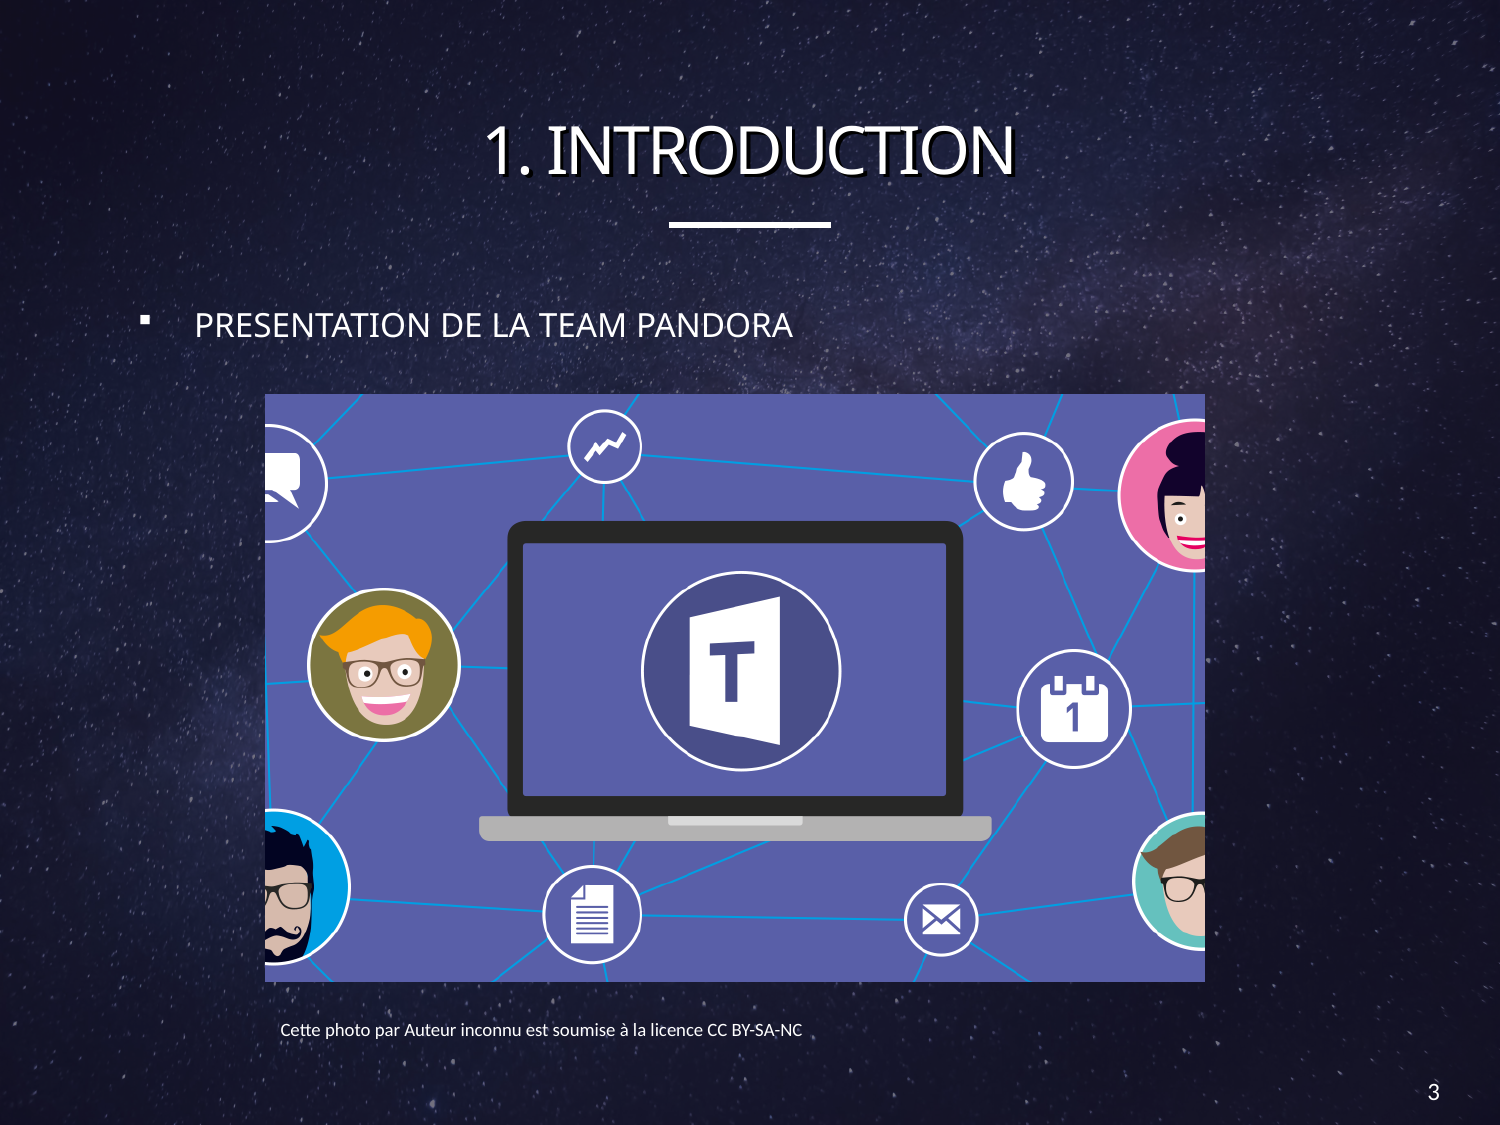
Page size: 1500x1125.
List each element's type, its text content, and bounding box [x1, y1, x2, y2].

text_box [1412, 1052, 1488, 1113]
title 1. INTRODUCTION [112, 99, 1388, 200]
list PRESENTATION DE LA TEAM PANDORA [100, 231, 1376, 982]
picture [265, 394, 1205, 982]
text_box Cette photo par Auteur inconnu est soumise à la licence CC BY-SA-NC [265, 1010, 1205, 1048]
